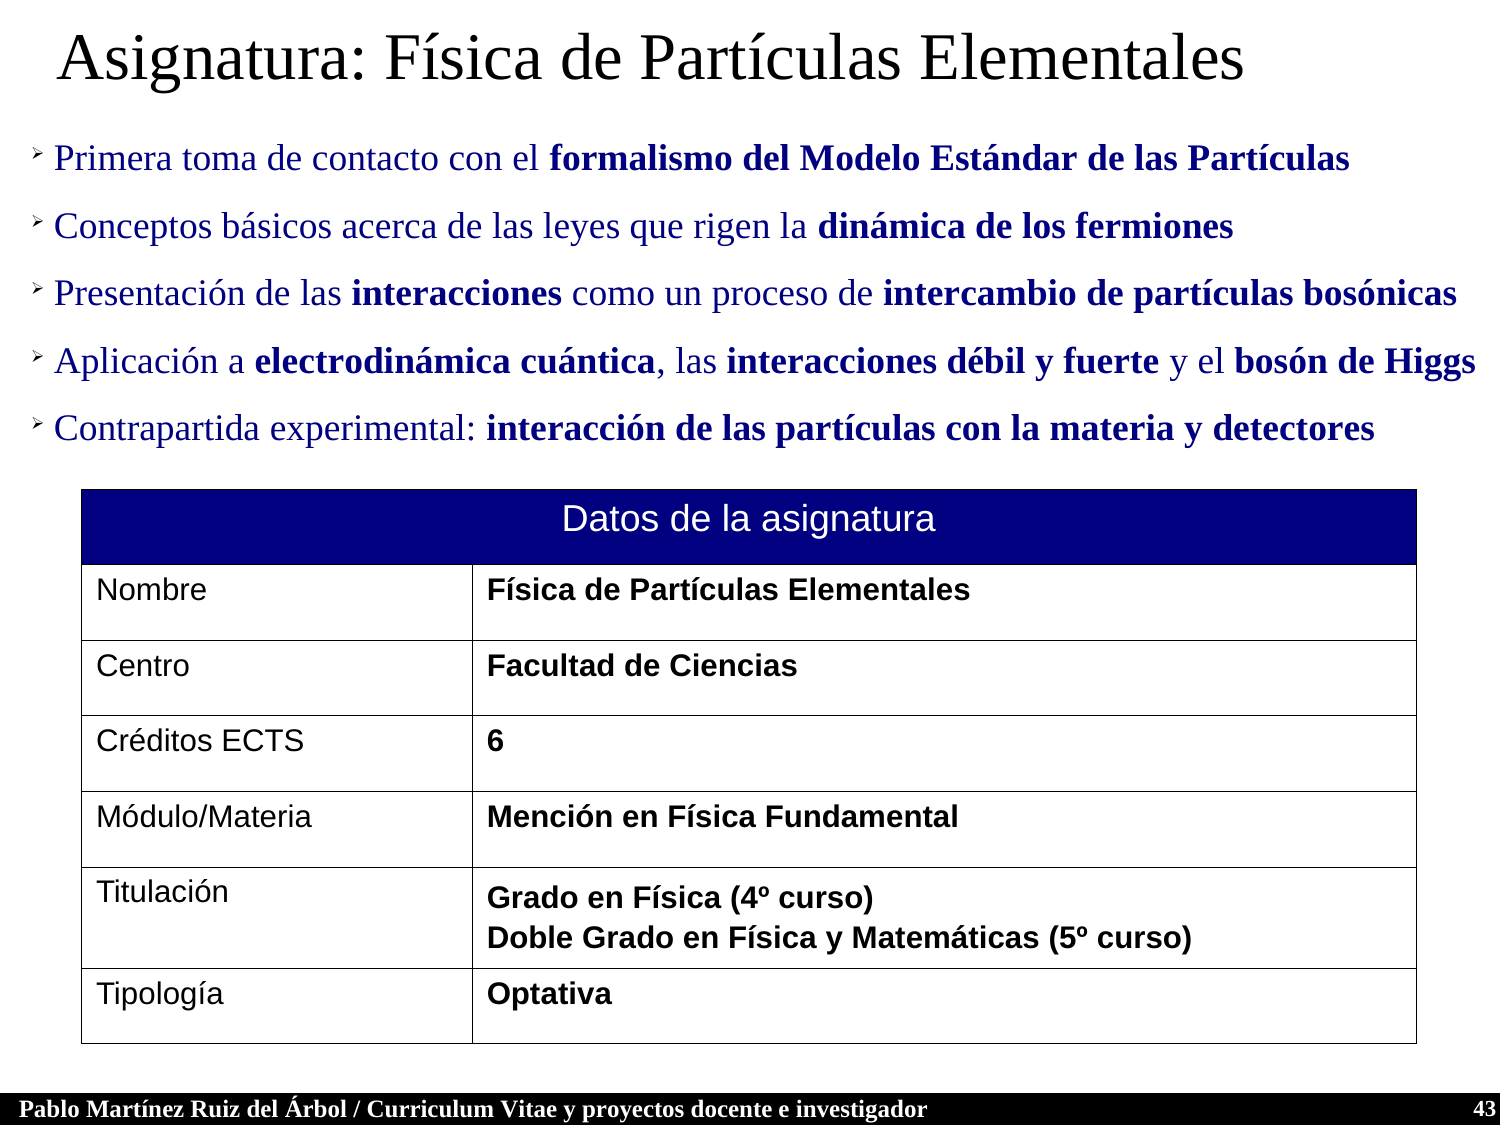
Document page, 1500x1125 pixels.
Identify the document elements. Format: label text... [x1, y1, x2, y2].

table_cell Optativa [473, 969, 1416, 1043]
table_cell Tipología [82, 969, 472, 1043]
table_cell Grado en Física (4º curso) Doble Grado en Física y Matemáticas (5º curso) [473, 868, 1416, 968]
table_cell Nombre [82, 565, 472, 640]
text_box Asignatura: Física de Partículas Elementales [0, 3, 1318, 111]
table_cell Facultad de Ciencias [473, 641, 1416, 715]
table_cell Mención en Física Fundamental [473, 792, 1416, 867]
table_cell 6 [473, 716, 1416, 791]
table_cell Módulo/Materia [82, 792, 472, 867]
table_cell Titulación [82, 868, 472, 968]
table_header Datos de la asignatura [82, 490, 1416, 564]
text_box Primera toma de contacto con el formalismo del Modelo Estándar de las Partículas Conceptos básicos acerca de las leyes que rigen la dinámica de los fermiones Presentación de las interacciones como un proceso de intercambio de partículas bosónicas Aplicación a electrodinámica cuántica, las interacciones débil y fuerte y el bosón de Higgs Contrapartida experimental: interacción de las partículas con la materia y detectores [11, 98, 1500, 451]
table_cell Centro [82, 641, 472, 715]
table_cell Física de Partículas Elementales [473, 565, 1416, 640]
table_cell Créditos ECTS [82, 716, 472, 791]
